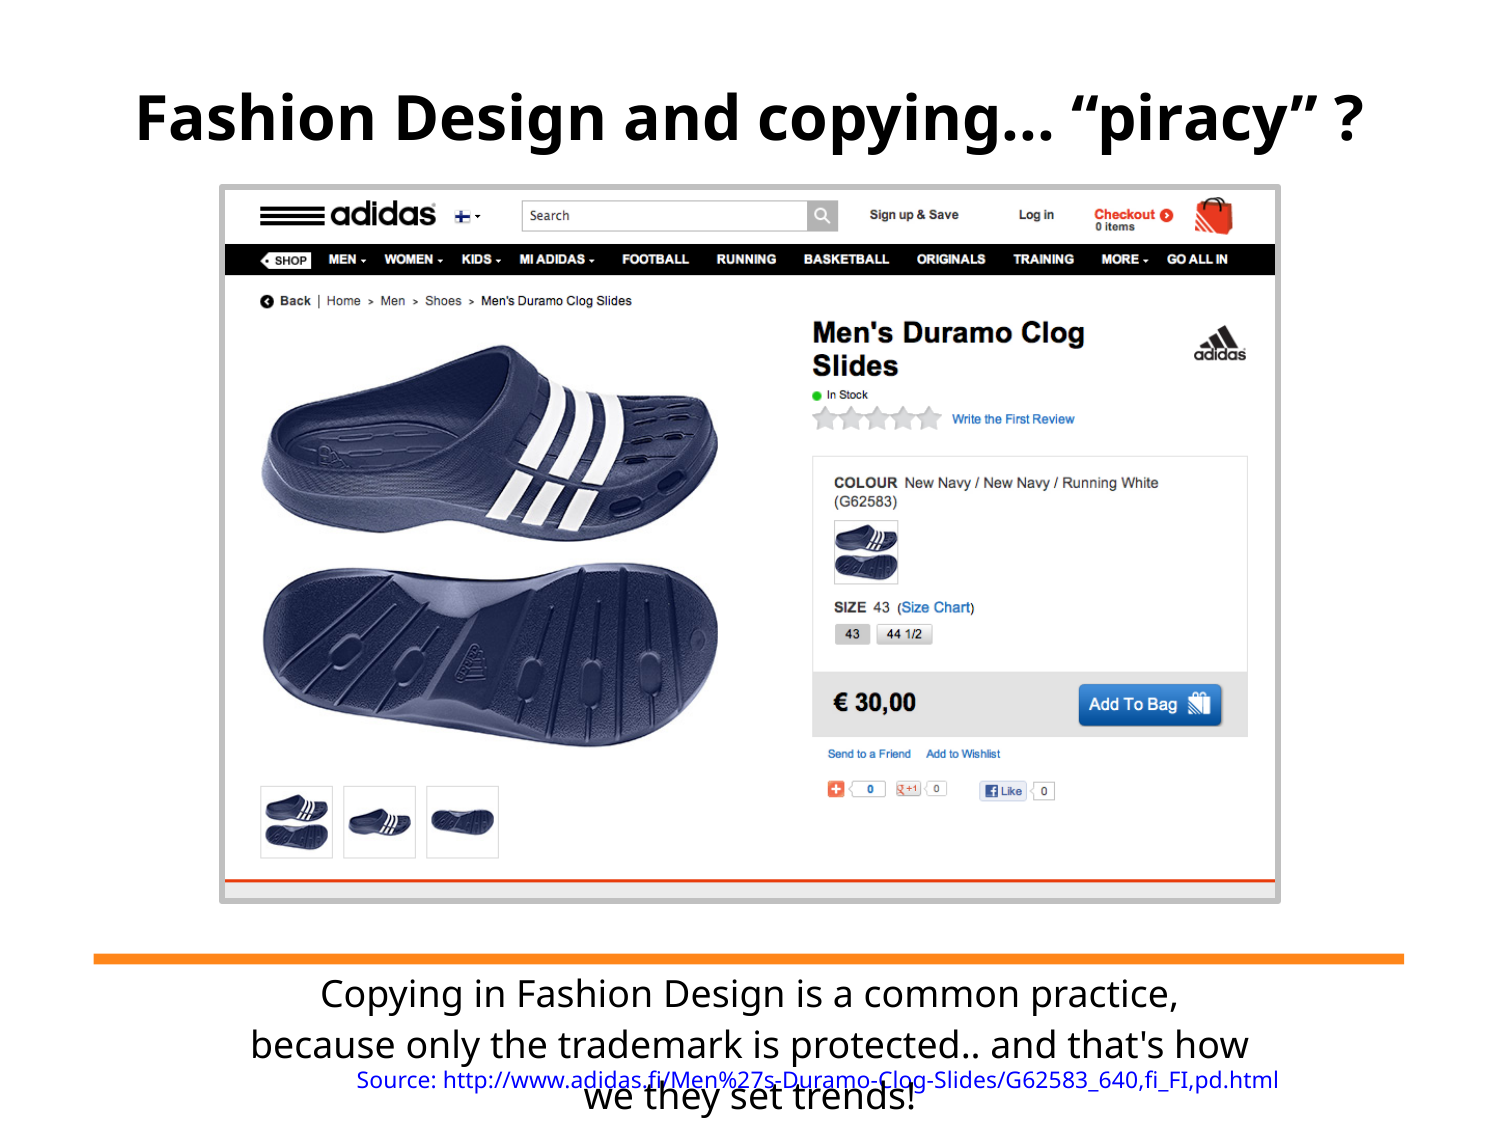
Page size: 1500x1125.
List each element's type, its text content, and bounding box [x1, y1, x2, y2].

title Fashion Design and copying... “piracy” ? [75, 44, 1426, 188]
text_box Copying in Fashion Design is a common practice, because only the trademark is protected.. and that's how we they set trends! [232, 960, 1268, 1064]
text_box Source: http://www.adidas.fi/Men%27s-Duramo-Clog-Slides/G62583_640,fi_FI,pd.html [341, 1064, 1159, 1098]
picture [0, 0, 1500, 1125]
